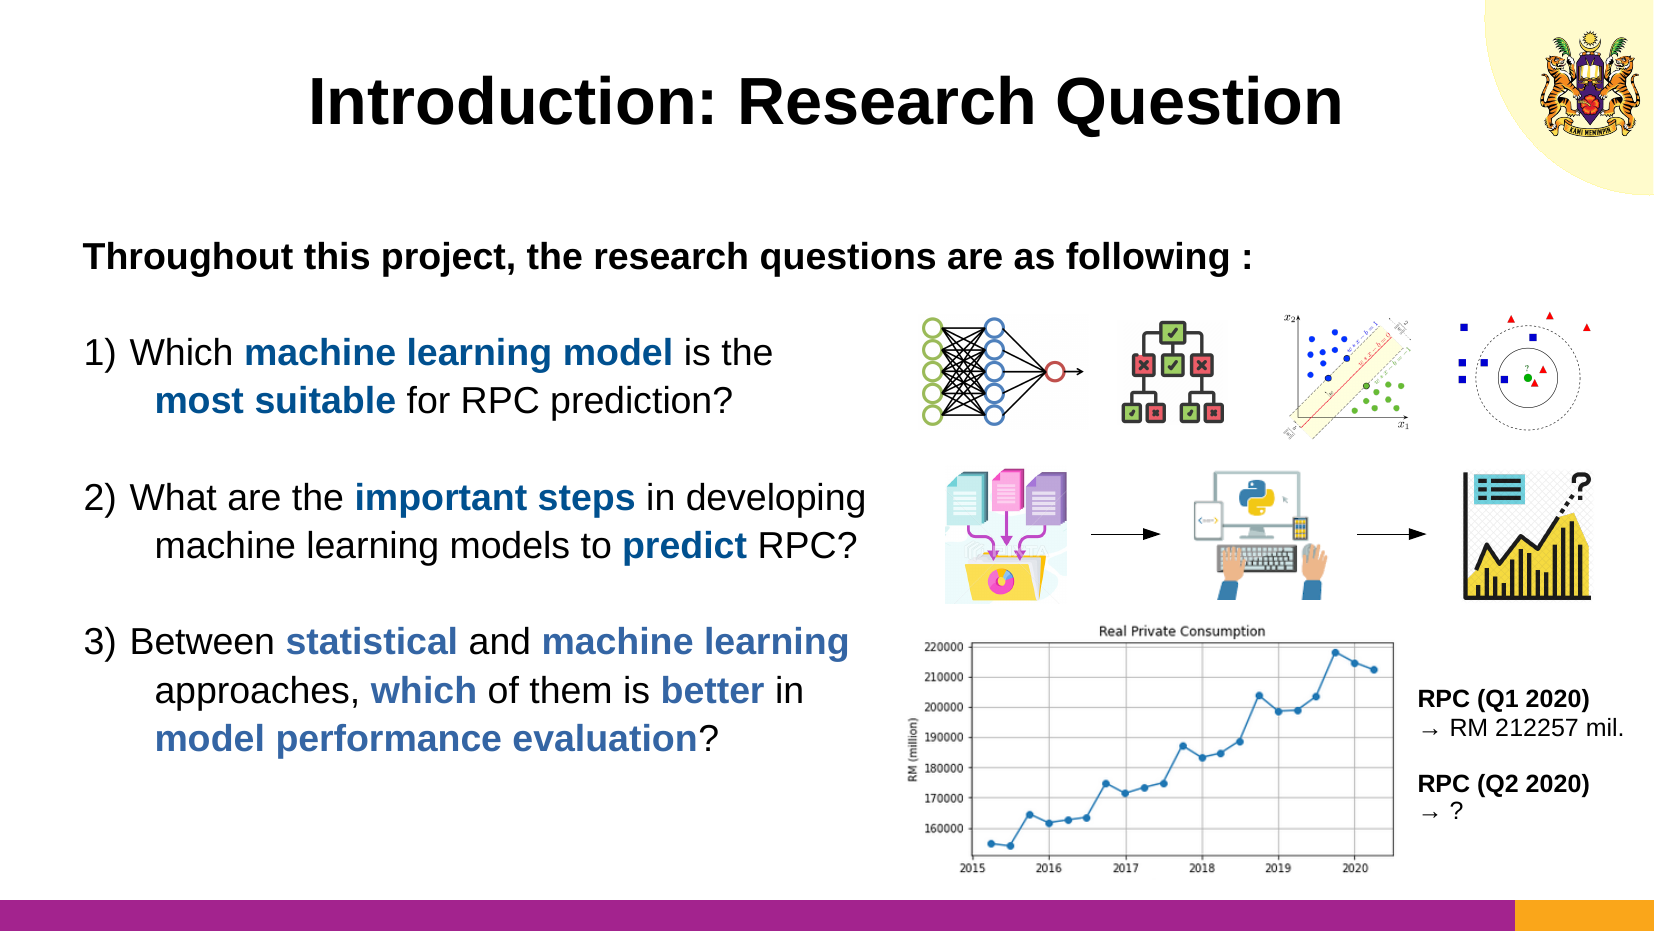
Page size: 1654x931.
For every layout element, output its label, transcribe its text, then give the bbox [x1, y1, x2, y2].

picture [1282, 314, 1411, 440]
picture [1458, 311, 1591, 431]
text_box Introduction: Research Question [82, 37, 1557, 166]
picture [918, 314, 1089, 430]
picture [904, 620, 1403, 880]
picture [1540, 30, 1642, 137]
subtitle Throughout this project, the research questions are as following : [82, 204, 1571, 310]
text_box RPC (Q1 2020) → RM 212257 mil. RPC (Q2 2020) → ? [1402, 677, 1643, 833]
picture [945, 465, 1067, 604]
picture [1181, 463, 1332, 601]
picture [1117, 320, 1228, 425]
text_box Which machine learning model is the most suitable for RPC prediction? What are the important steps in developing machine learning models to predict RPC? Between statistical and machine learning approaches, which of them is better in model performance evaluation? [60, 309, 868, 775]
picture [1459, 468, 1595, 604]
text_box [0, 900, 1654, 931]
text_box [1484, 0, 1654, 196]
